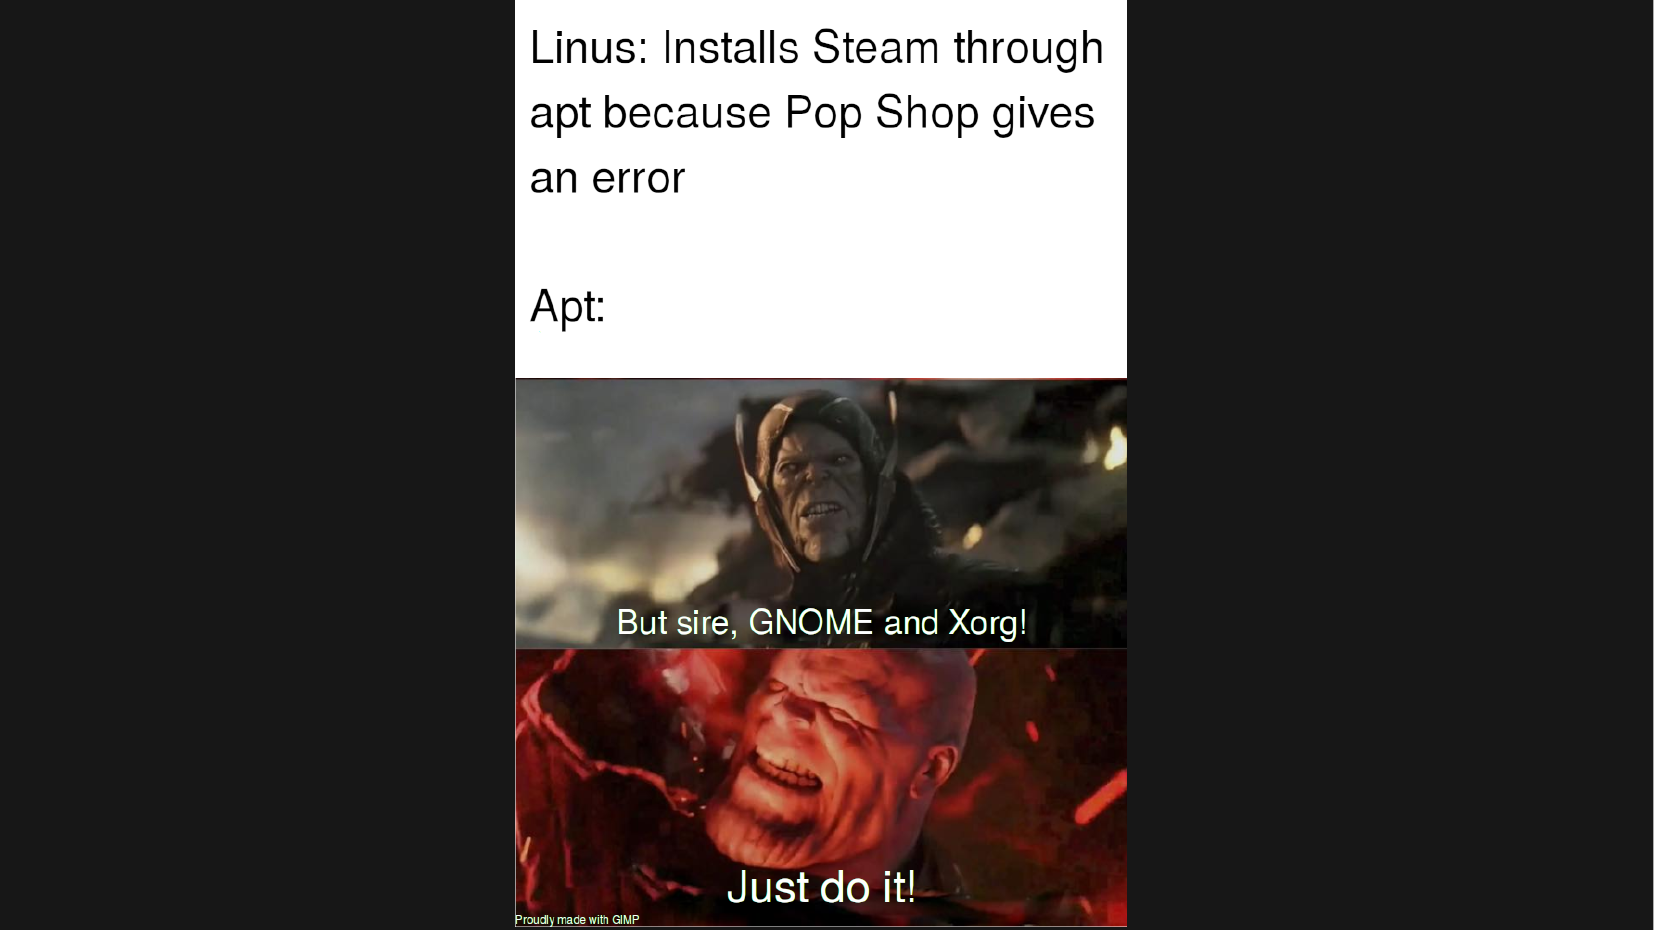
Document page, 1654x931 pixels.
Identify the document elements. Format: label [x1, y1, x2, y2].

picture [515, 0, 1127, 927]
